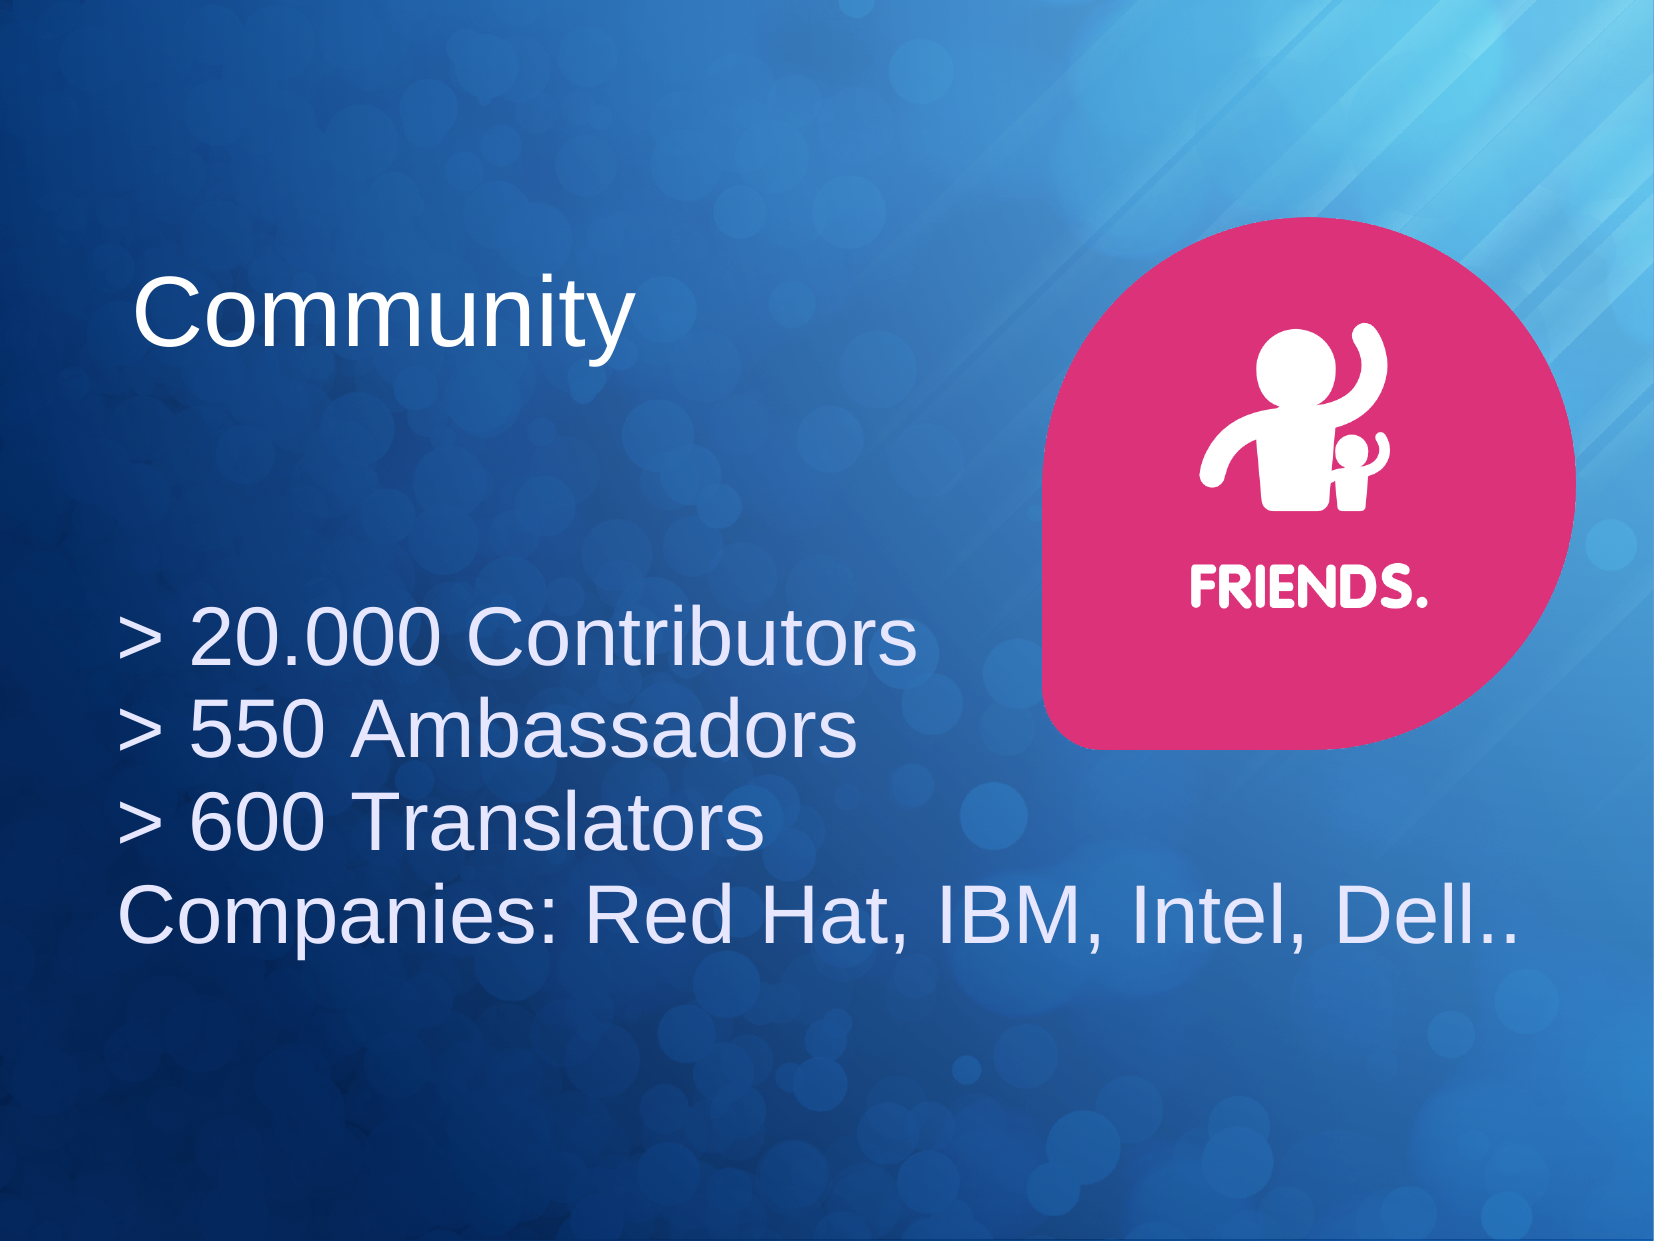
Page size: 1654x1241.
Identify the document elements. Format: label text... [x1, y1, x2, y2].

text_box Community [116, 248, 652, 376]
text_box > 20.000 Contributors > 550 Ambassadors > 600 Translators Companies: Red Hat, IBM, Intel, Dell.. [86, 211, 1576, 1126]
picture [0, 0, 1654, 1241]
